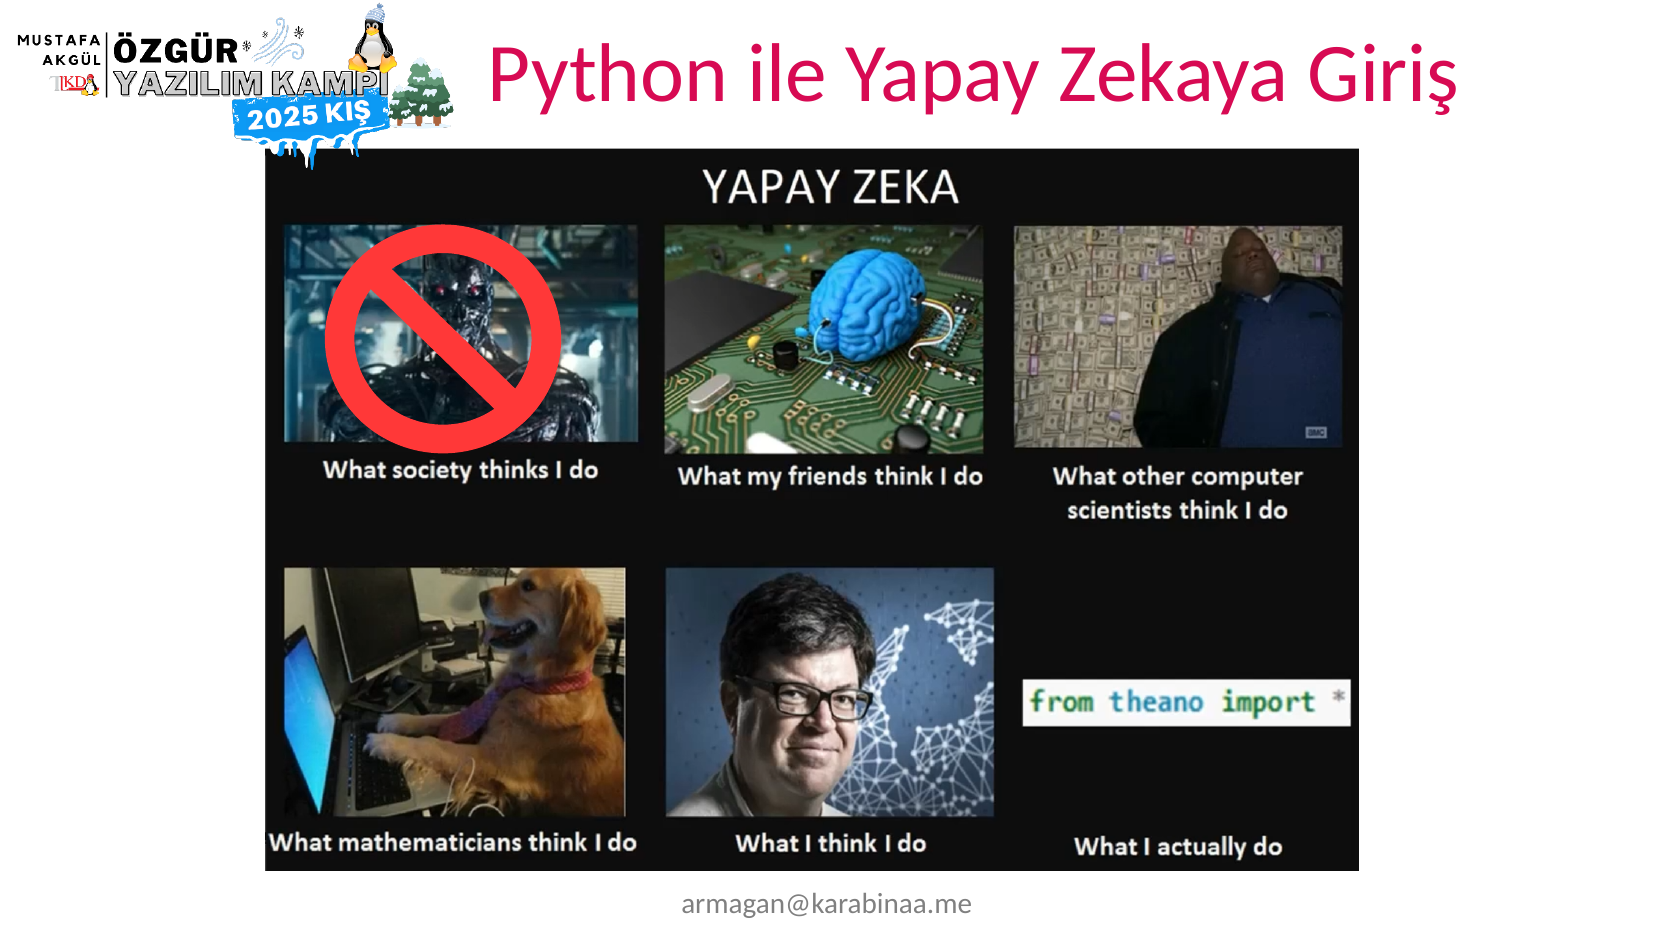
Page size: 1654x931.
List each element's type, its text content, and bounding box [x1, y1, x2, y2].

text_box Python ile Yapay Zekaya Giriş [472, 10, 1654, 126]
text_box armagan@karabinaa.me [0, 877, 1654, 928]
picture [0, 0, 1359, 871]
text_box [324, 224, 562, 454]
